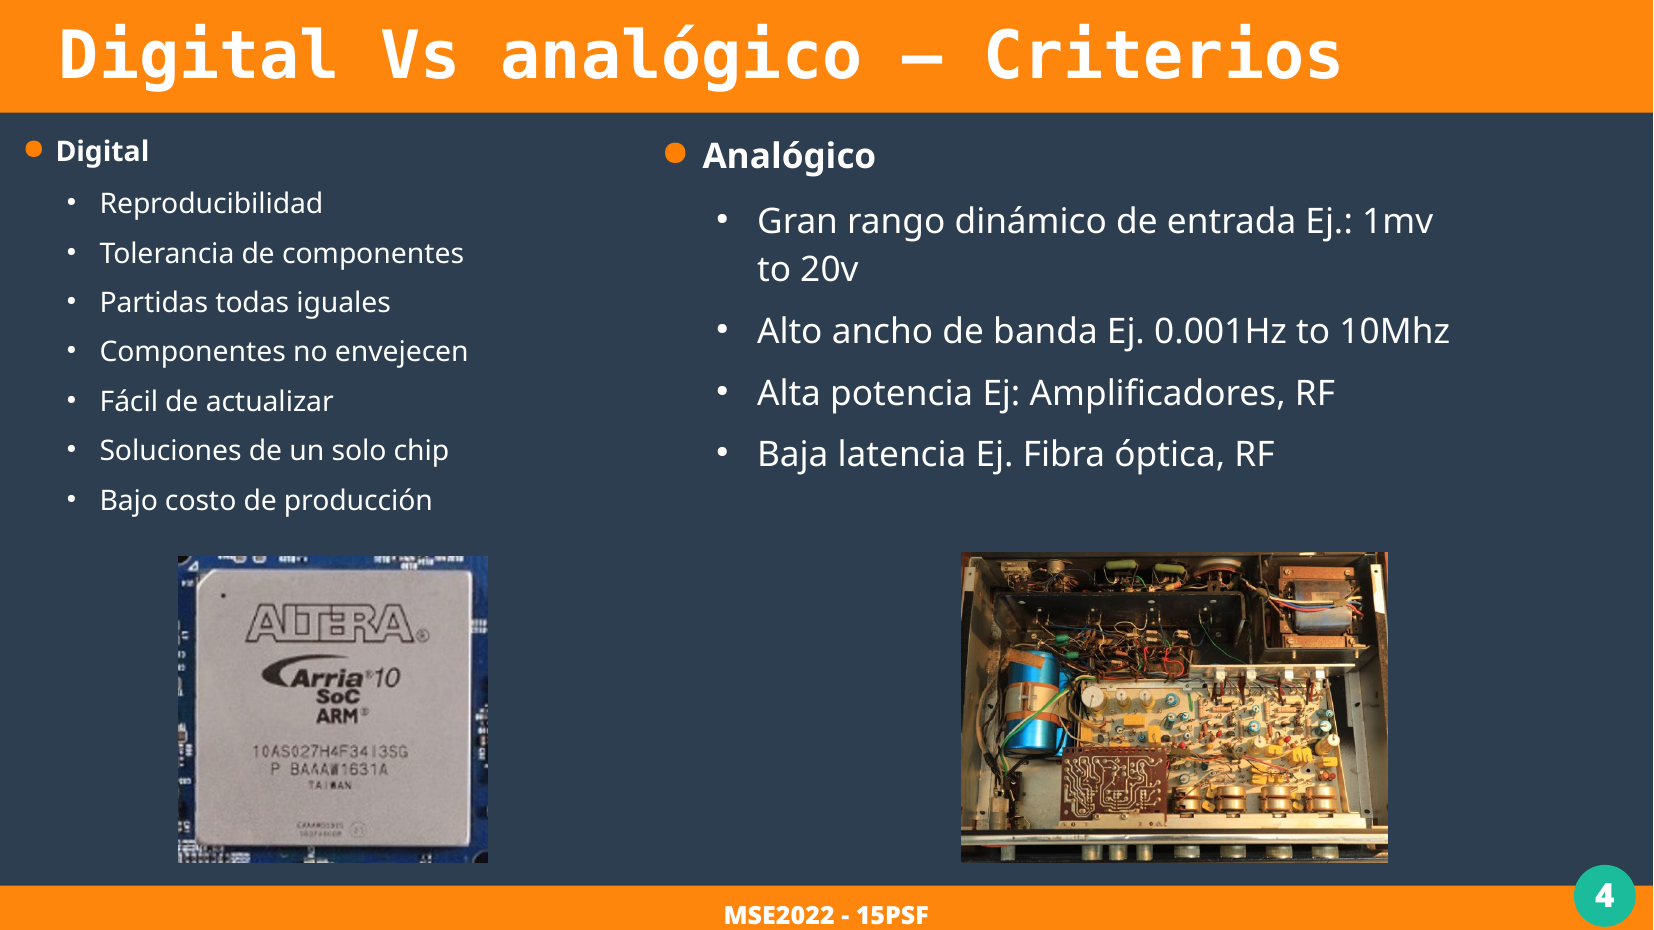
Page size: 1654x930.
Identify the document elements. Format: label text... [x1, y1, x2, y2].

picture [961, 552, 1388, 863]
list Digital Reproducibilidad Tolerancia de componentes Partidas todas iguales Componentes no envejecen Fácil de actualizar Soluciones de un solo chip Bajo costo de producción [11, 131, 647, 526]
picture [178, 556, 488, 863]
title Digital Vs analógico – Criterios [58, 16, 1594, 113]
list Analógico Gran rango dinámico de entrada Ej.: 1mv to 20v Alto ancho de banda Ej. 0.001Hz to 10Mhz Alta potencia Ej: Amplificadores, RF Baja latencia Ej. Fibra óptica, RF [647, 131, 1462, 526]
